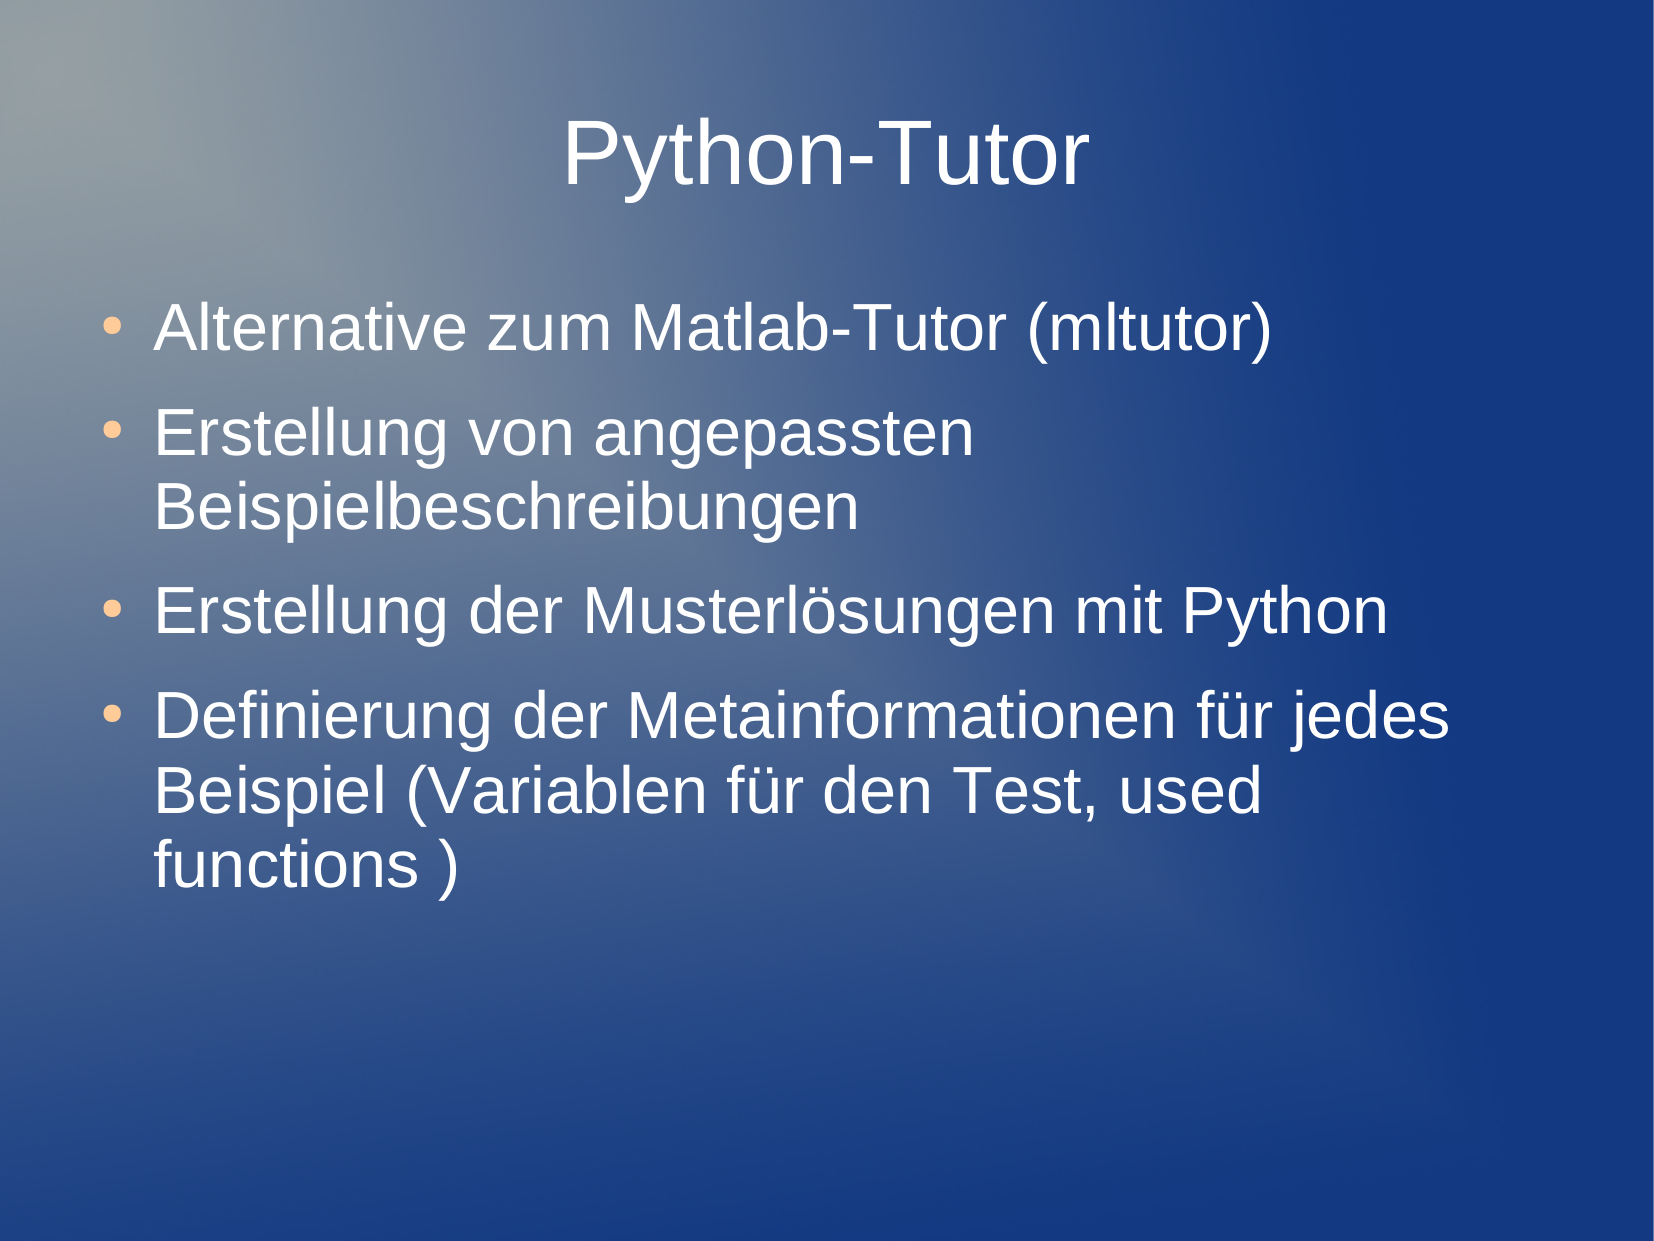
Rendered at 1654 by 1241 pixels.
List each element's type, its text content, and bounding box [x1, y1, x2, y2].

list Alternative zum Matlab-Tutor (mltutor) Erstellung von angepassten Beispielbeschreibungen Erstellung der Musterlösungen mit Python Definierung der Metainformationen für jedes Beispiel (Variablen für den Test, used functions ) [82, 290, 1571, 1094]
title Python-Tutor [82, 56, 1571, 250]
picture [0, 0, 1654, 1241]
